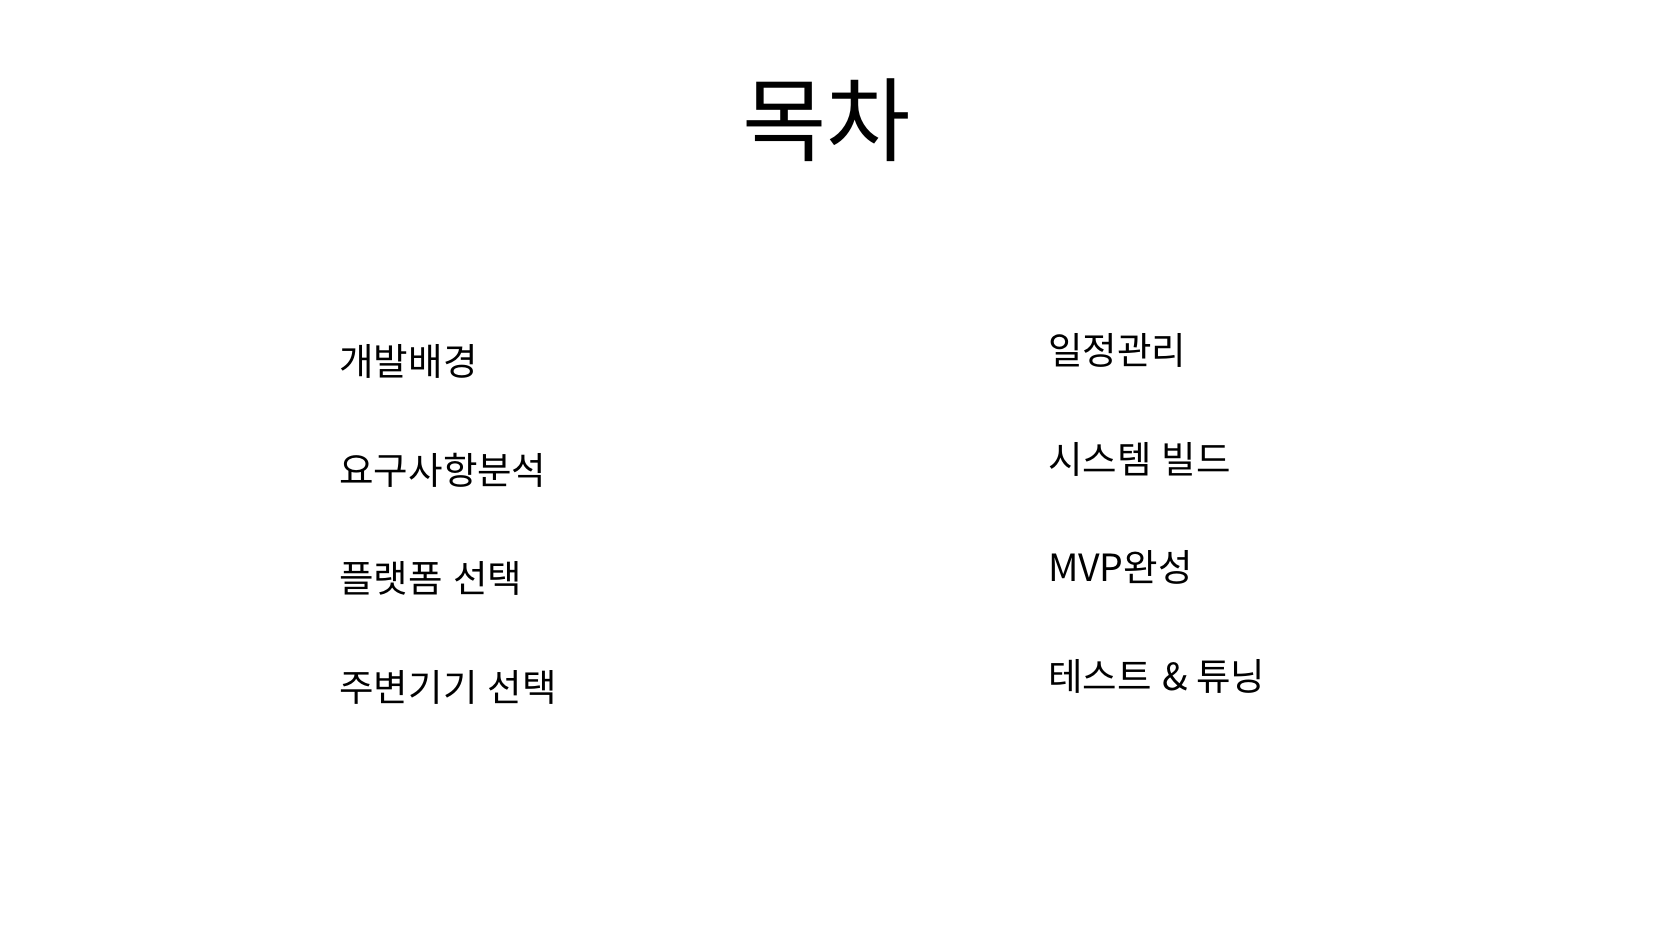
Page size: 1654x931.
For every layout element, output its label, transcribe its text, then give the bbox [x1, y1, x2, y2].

text_box 개발배경 요구사항분석 플랫폼 선택 주변기기 선택 [324, 324, 572, 774]
title 목차 [82, 37, 1571, 193]
text_box 일정관리 시스템 빌드 MVP완성 테스트 & 튜닝 [1033, 313, 1281, 709]
